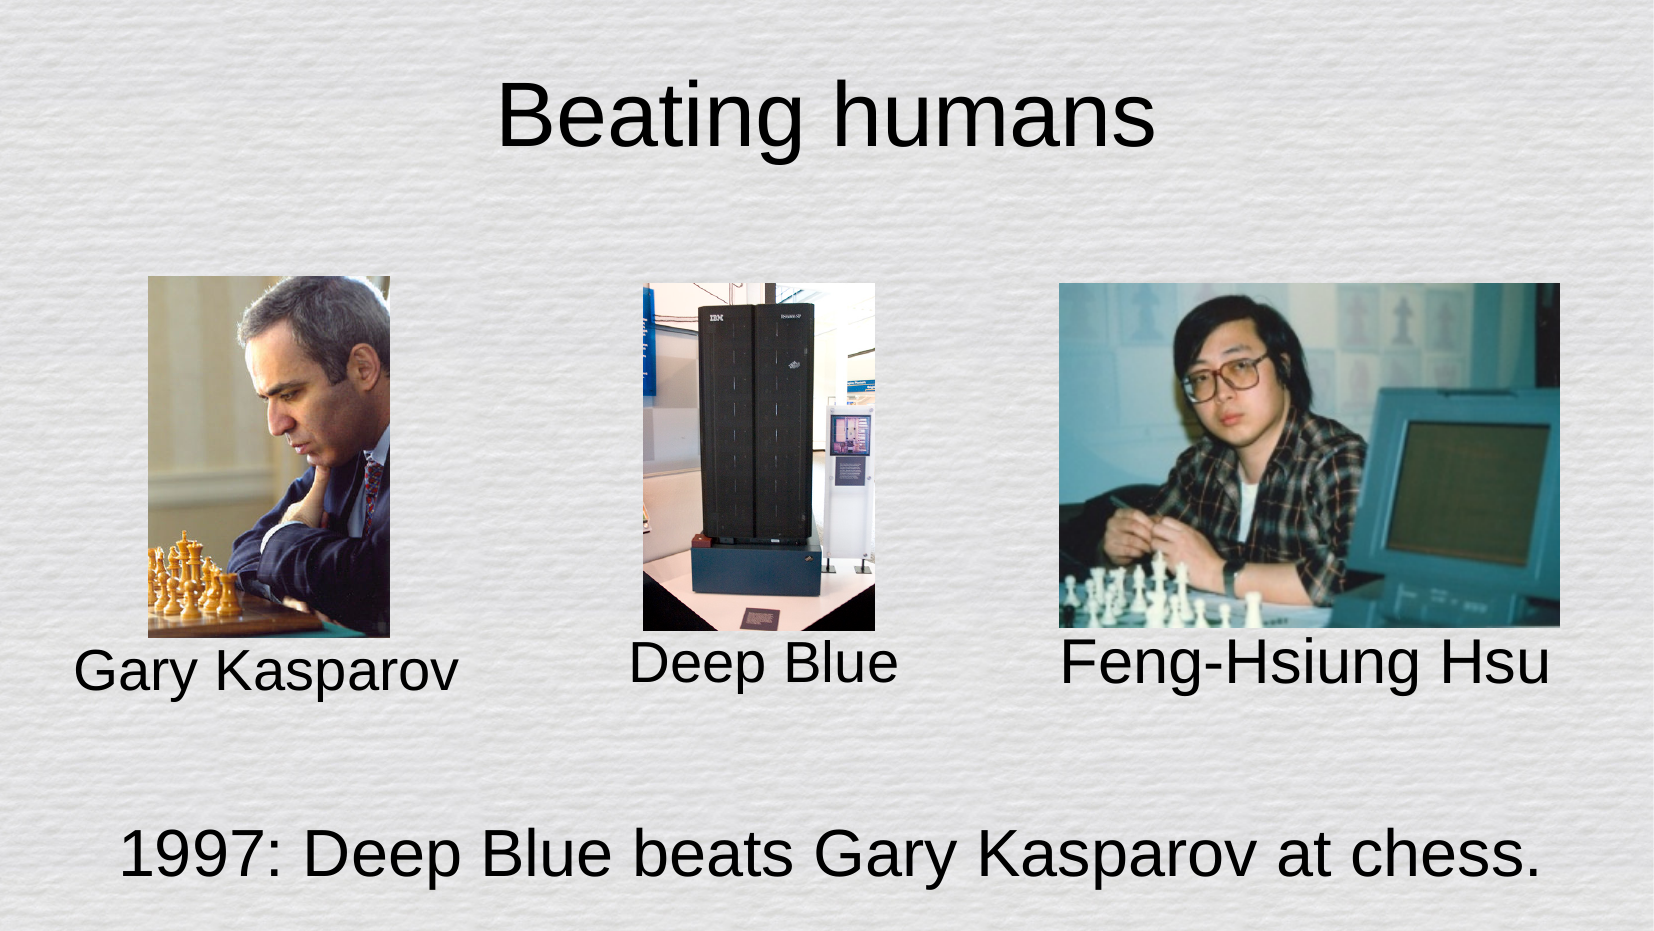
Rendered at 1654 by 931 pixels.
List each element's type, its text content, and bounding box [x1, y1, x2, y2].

title Beating humans [82, 37, 1571, 193]
list 1997: Deep Blue beats Gary Kasparov at chess. [47, 815, 1595, 931]
list Feng-Hsiung Hsu [992, 625, 1607, 697]
list Deep Blue [566, 630, 910, 702]
list Gary Kasparov [11, 637, 461, 709]
picture [0, 0, 1654, 931]
